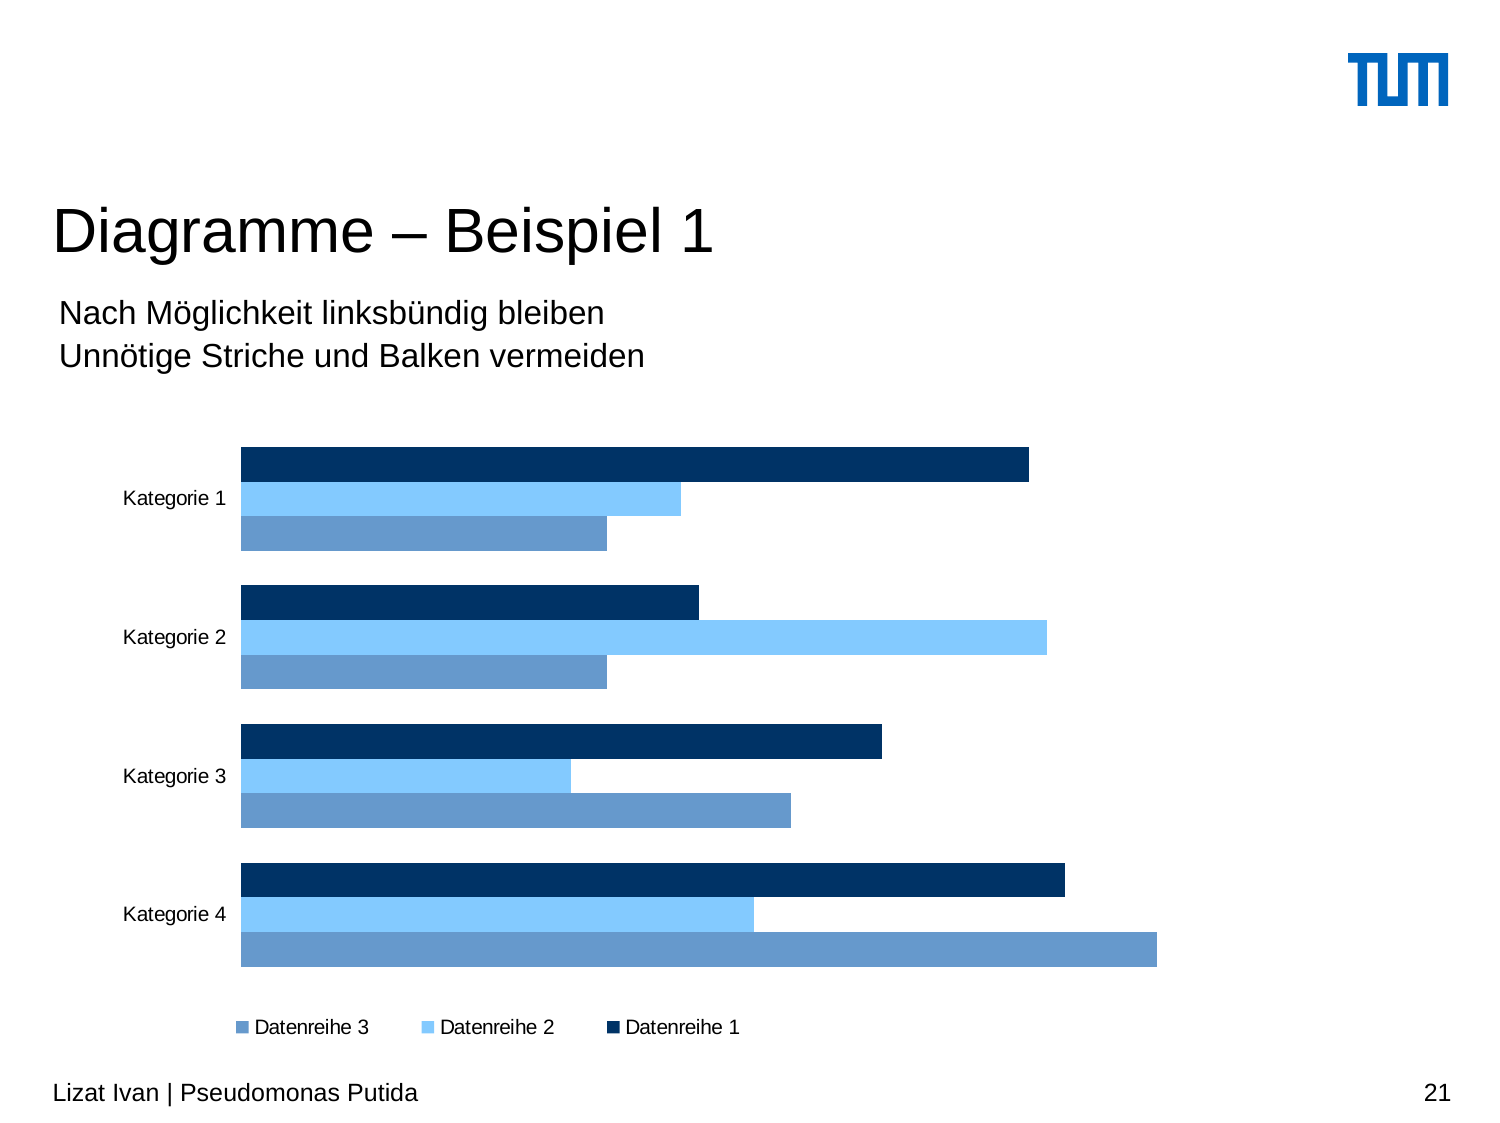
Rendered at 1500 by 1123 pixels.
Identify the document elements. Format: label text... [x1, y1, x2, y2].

chart [59, 366, 1459, 1063]
title Diagramme – Beispiel 1 [52, 195, 1453, 266]
list Nach Möglichkeit linksbündig bleiben Unnötige Striche und Balken vermeiden [59, 289, 1459, 366]
